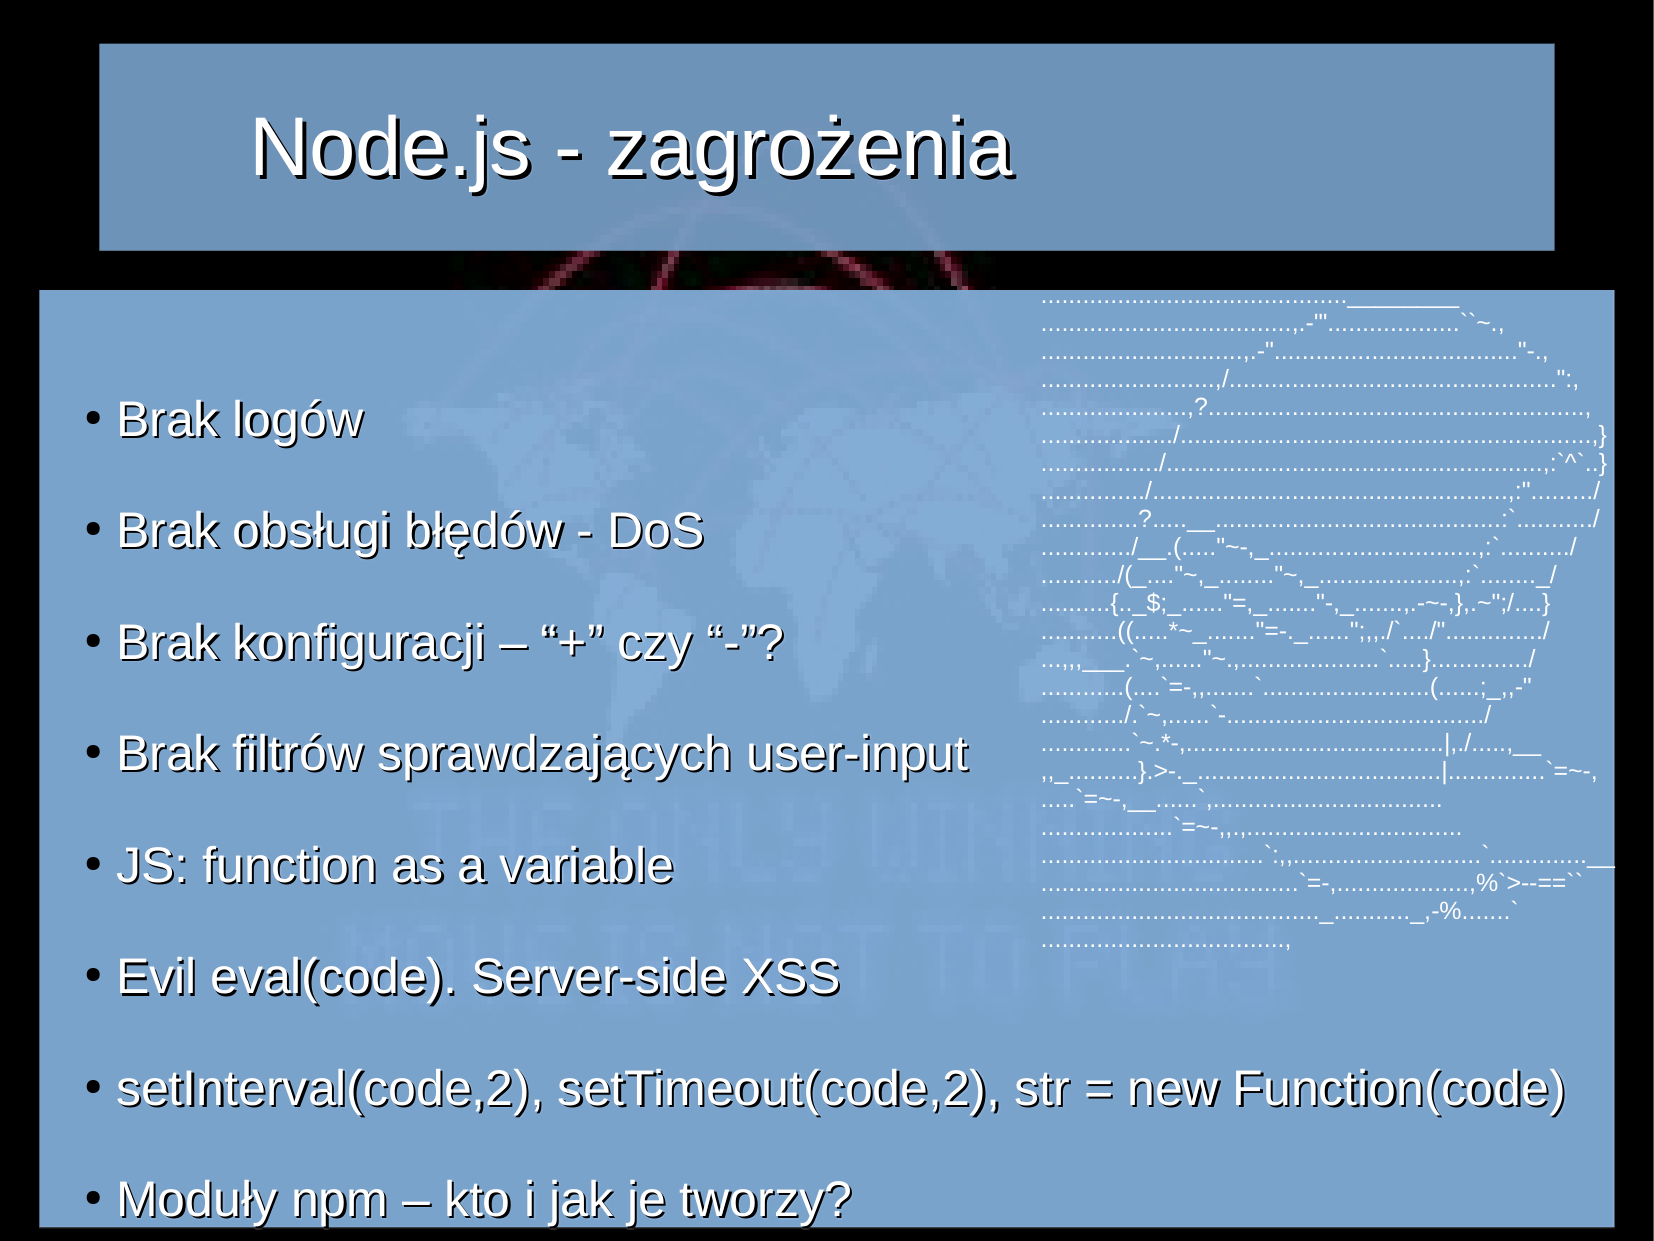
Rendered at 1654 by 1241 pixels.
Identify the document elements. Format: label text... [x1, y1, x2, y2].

text_box ............................................________ ....................................,.-'"...................``~., .............................,.-"..................................."-., .........................,/...............................................":, .....................,?......................................................, .................../...........................................................,} ................./......................................................,:`^`..} .............../...................................................,:"........./ ..............?.....__.........................................:`.........../ ............./__.(....."~-,_..............................,:`........../ .........../(_...."~,_........"~,_....................,:`........_/ ..........{.._$;_......"=,_......."-,_.......,.-~-,},.~";/....} ...........((.....*~_......."=-._......";,,./`..../"............../ ...,,,___.`~,......"~.,....................`.....}............../ ............(....`=-,,.......`........................(......;_,,-" ............/.`~,......`-...................................../ .............`~.*-,.....................................|,./.....,__ ,,_..........}.>-._...................................|..............`=~-, .....`=~-,__......`,................................. ...................`=~-,,.,............................... ................................`:,,...........................`..............__ .....................................`=-,...................,%`>--==`` ........................................_..........._,-%.......` ..................................., [1025, 273, 1640, 960]
picture [0, 0, 1654, 1241]
title Node.js - zagrożenia [99, 43, 1555, 251]
text_box Brak logów Brak obsługi błędów - DoS Brak konfiguracji – “+” czy “-”? Brak filtrów sprawdzających user-input JS: function as a variable Evil eval(code). Server-side XSS setInterval(code,2), setTimeout(code,2), str = new Function(code) Moduły npm – kto i jak je tworzy? [39, 290, 1615, 1186]
